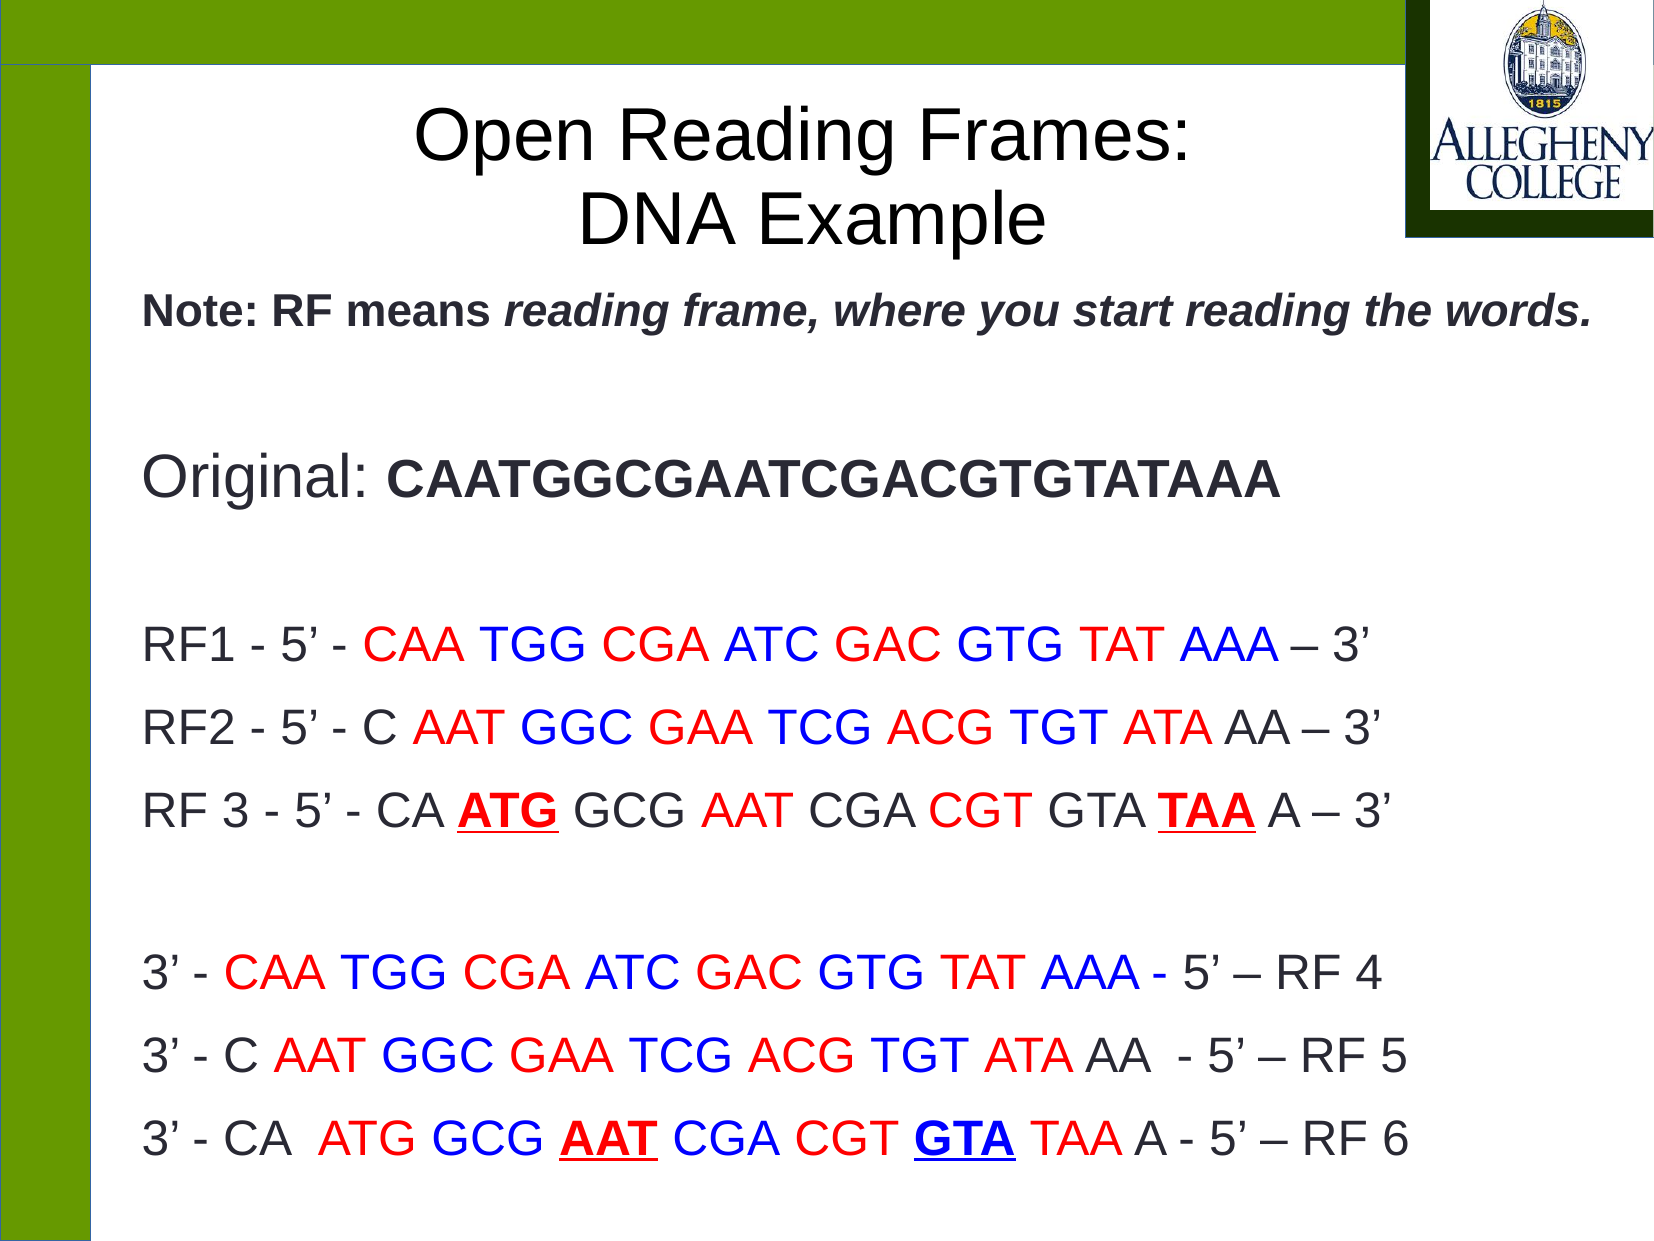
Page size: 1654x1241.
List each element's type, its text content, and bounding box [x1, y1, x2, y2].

title Open Reading Frames: DNA Example [112, 73, 1515, 281]
text_box [0, 0, 1430, 1241]
list Note: RF means reading frame, where you start reading the words. Original: CAATGGCGAATCGACGTGTATAAA RF1 - 5’ - CAA TGG CGA ATC GAC GTG TAT AAA – 3’ RF2 - 5’ - C AAT GGC GAA TCG ACG TGT ATA AA – 3’ RF 3 - 5’ - CA ATG GCG AAT CGA CGT GTA TAA A – 3’ 3’ - CAA TGG CGA ATC GAC GTG TAT AAA - 5’ – RF 4 3’ - C AAT GGC GAA TCG ACG TGT ATA AA - 5’ – RF 5 3’ - CA ATG GCG AAT CGA CGT GTA TAA A - 5’ – RF 6 [141, 285, 1636, 1171]
picture [1430, 0, 1654, 210]
text_box [1515, 210, 1654, 238]
